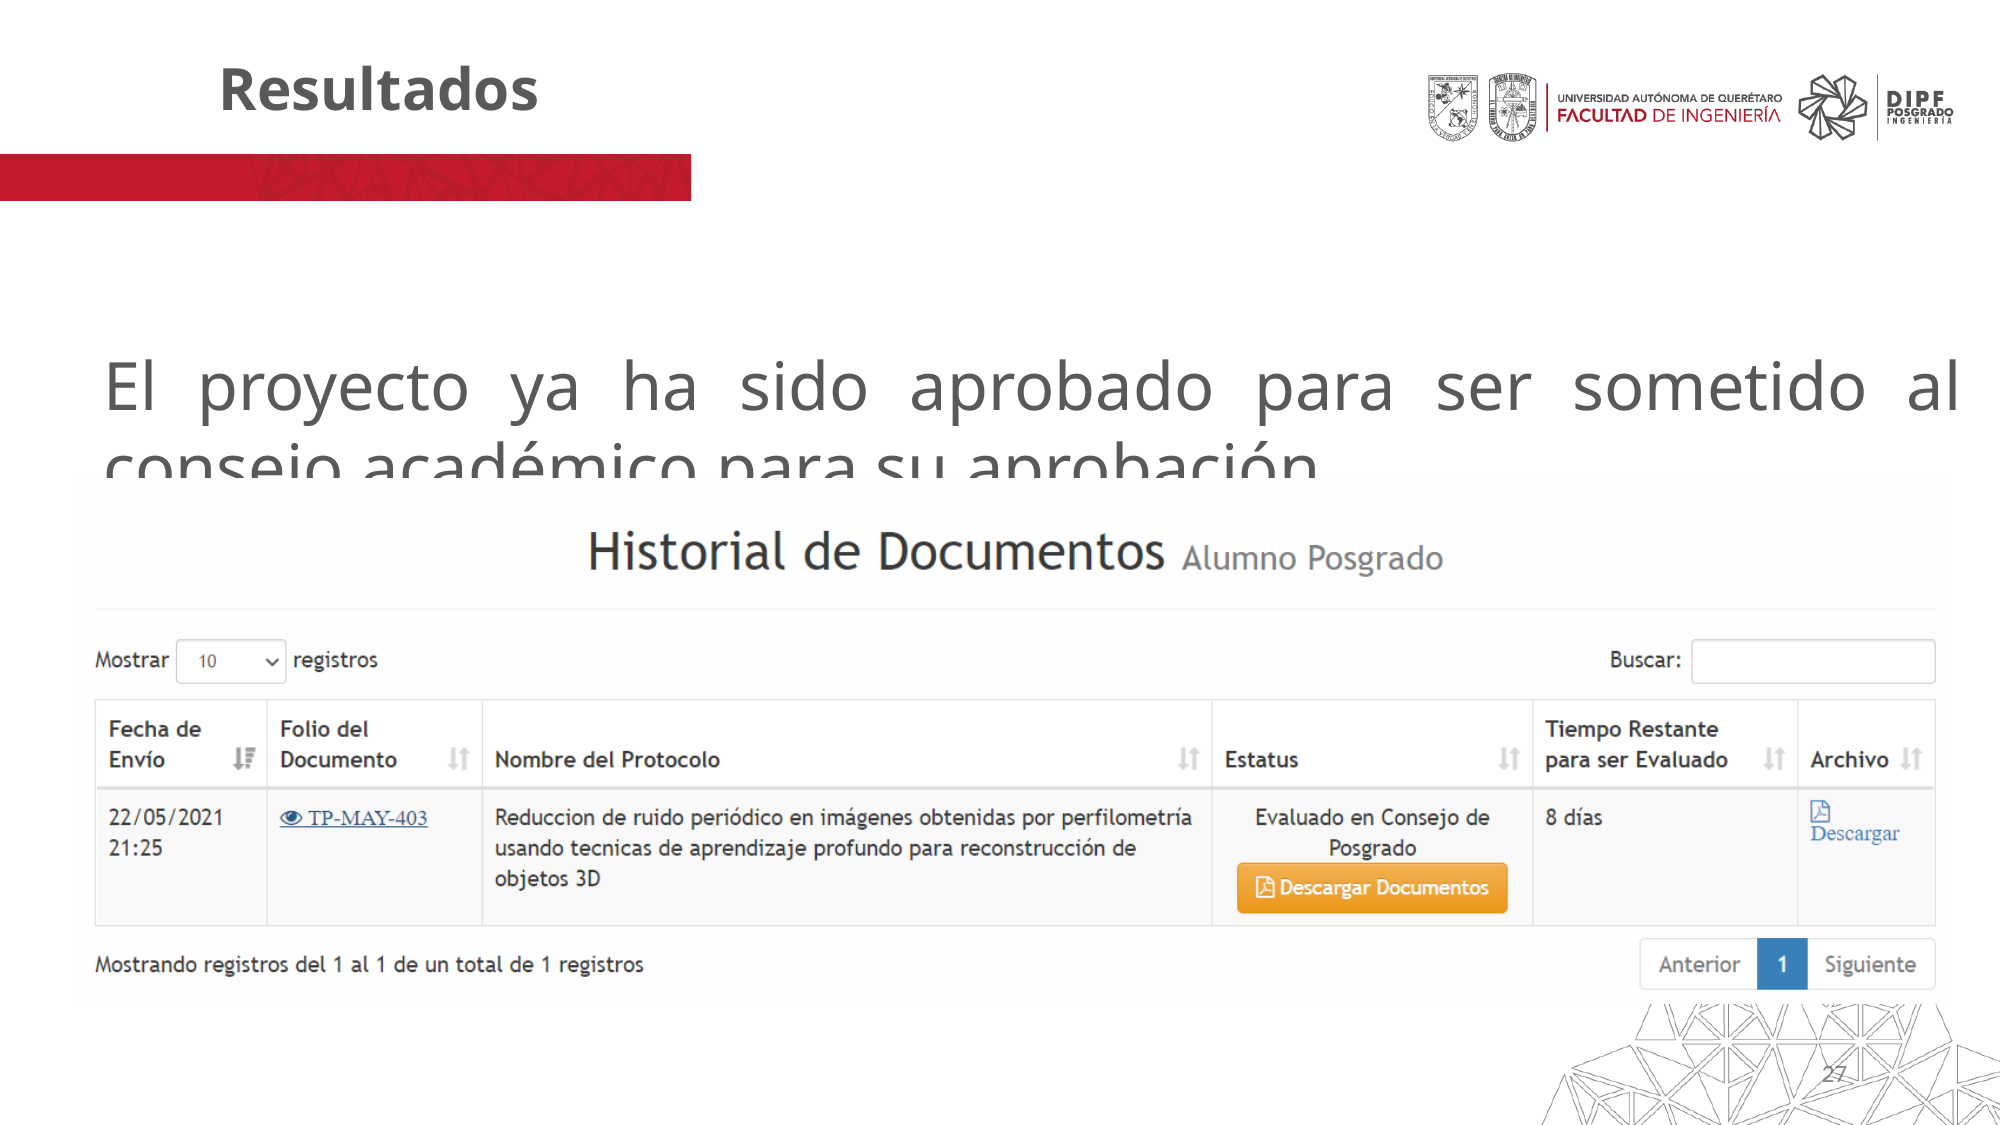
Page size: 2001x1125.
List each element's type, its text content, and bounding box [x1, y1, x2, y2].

picture [76, 478, 2000, 1125]
picture [1422, 66, 1959, 160]
picture [0, 154, 692, 201]
text_box Resultados [66, 14, 692, 154]
text_box El proyecto ya ha sido aprobado para ser sometido al consejo académico para su aprobación. [88, 337, 1979, 502]
